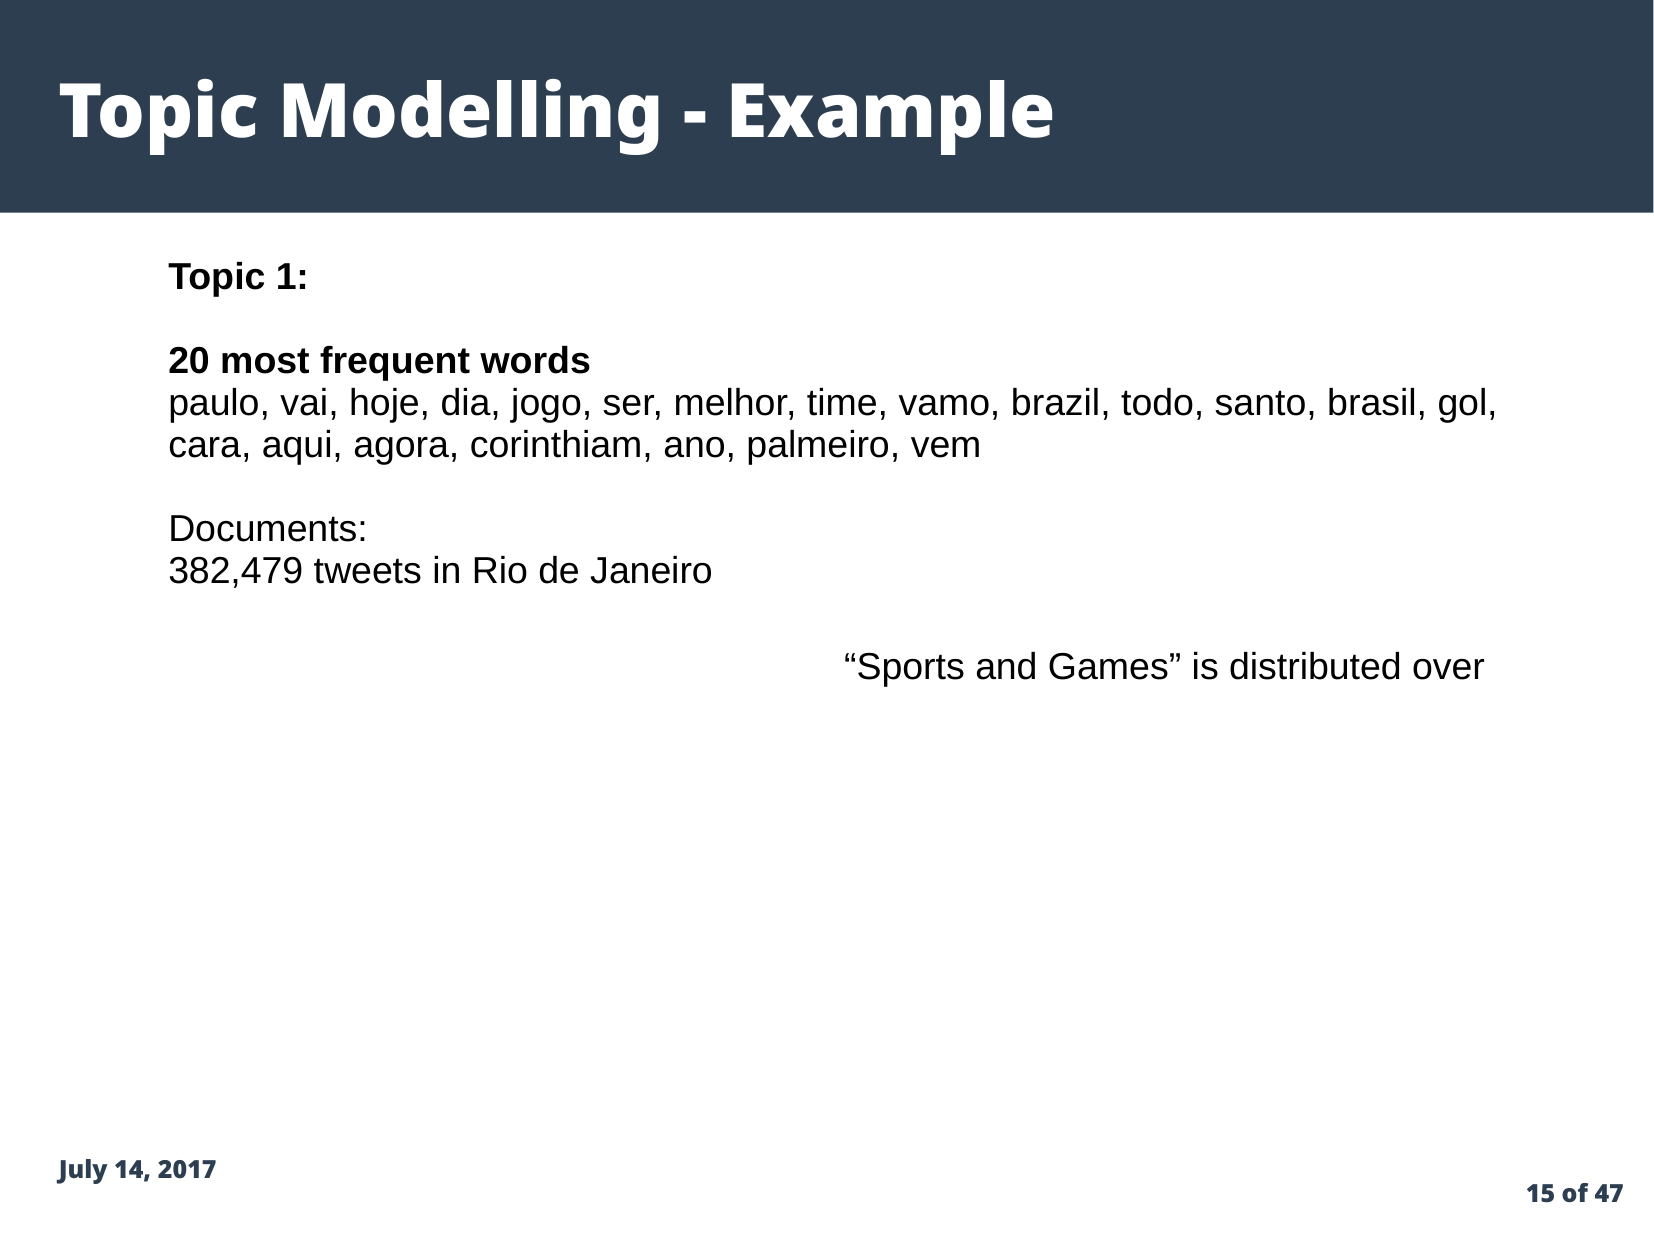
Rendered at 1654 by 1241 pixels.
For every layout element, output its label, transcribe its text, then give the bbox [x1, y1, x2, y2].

text_box “Sports and Games” is distributed over [829, 637, 1501, 695]
text_box Topic 1: 20 most frequent words paulo, vai, hoje, dia, jogo, ser, melhor, time, vamo, brazil, todo, santo, brasil, gol, cara, aqui, agora, corinthiam, ano, palmeiro, vem Documents: 382,479 tweets in Rio de Janeiro [153, 248, 1536, 599]
title Topic Modelling - Example [59, 29, 1595, 187]
